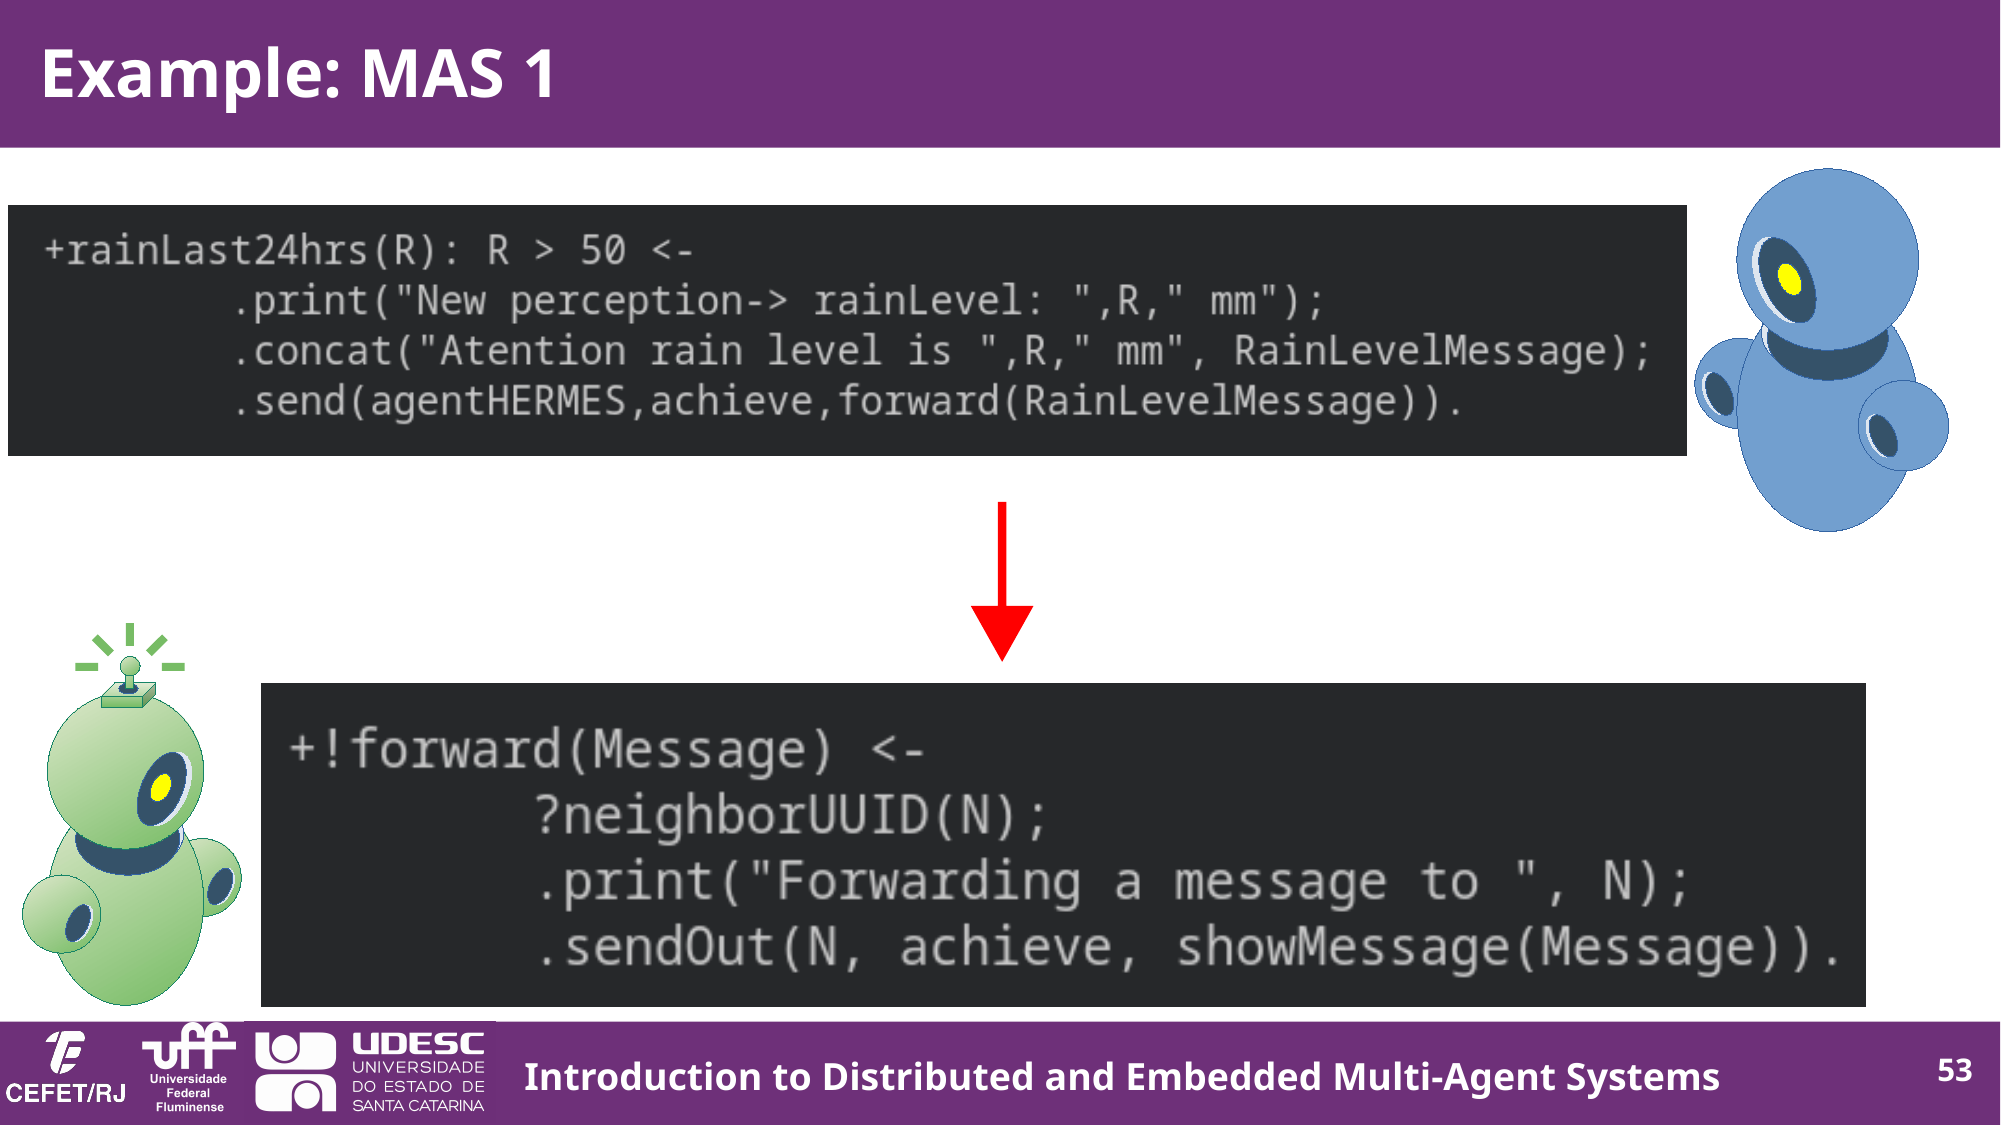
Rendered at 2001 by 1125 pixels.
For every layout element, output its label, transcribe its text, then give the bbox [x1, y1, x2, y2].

text_box [145, 634, 168, 657]
text_box [970, 501, 1034, 662]
text_box [125, 623, 134, 646]
picture [6, 1009, 125, 1125]
text_box [161, 662, 185, 671]
text_box Example: MAS 1 [25, 23, 1999, 119]
text_box [75, 662, 99, 671]
picture [8, 205, 1687, 456]
picture [141, 1021, 237, 1117]
text_box [22, 684, 242, 1006]
text_box [1694, 168, 1949, 532]
picture [244, 1021, 496, 1123]
text_box [118, 656, 141, 694]
text_box [91, 634, 114, 657]
picture [261, 683, 1866, 1007]
